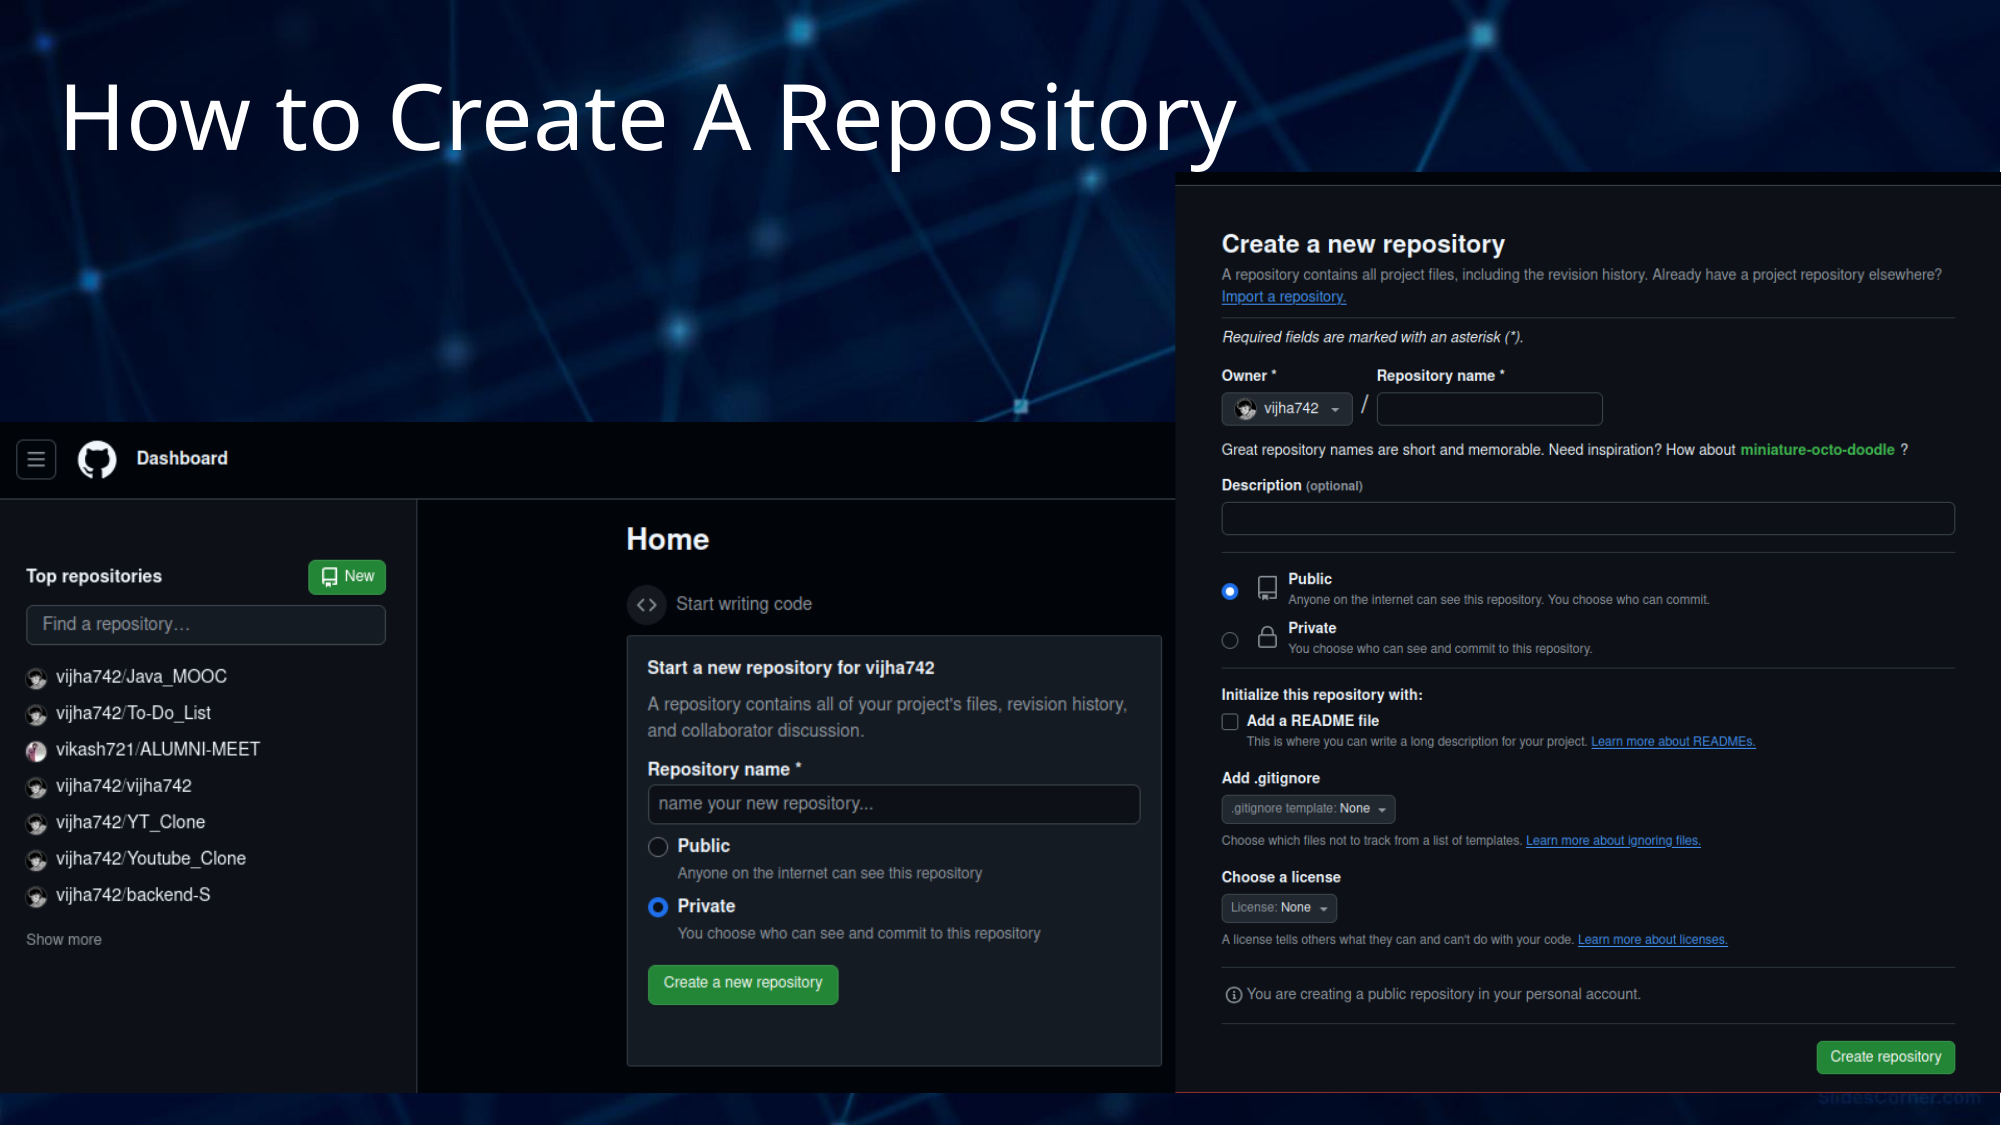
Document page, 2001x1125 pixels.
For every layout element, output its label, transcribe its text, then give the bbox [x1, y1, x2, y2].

title How to Create A Repository [43, 12, 1769, 230]
picture [0, 0, 2000, 1125]
